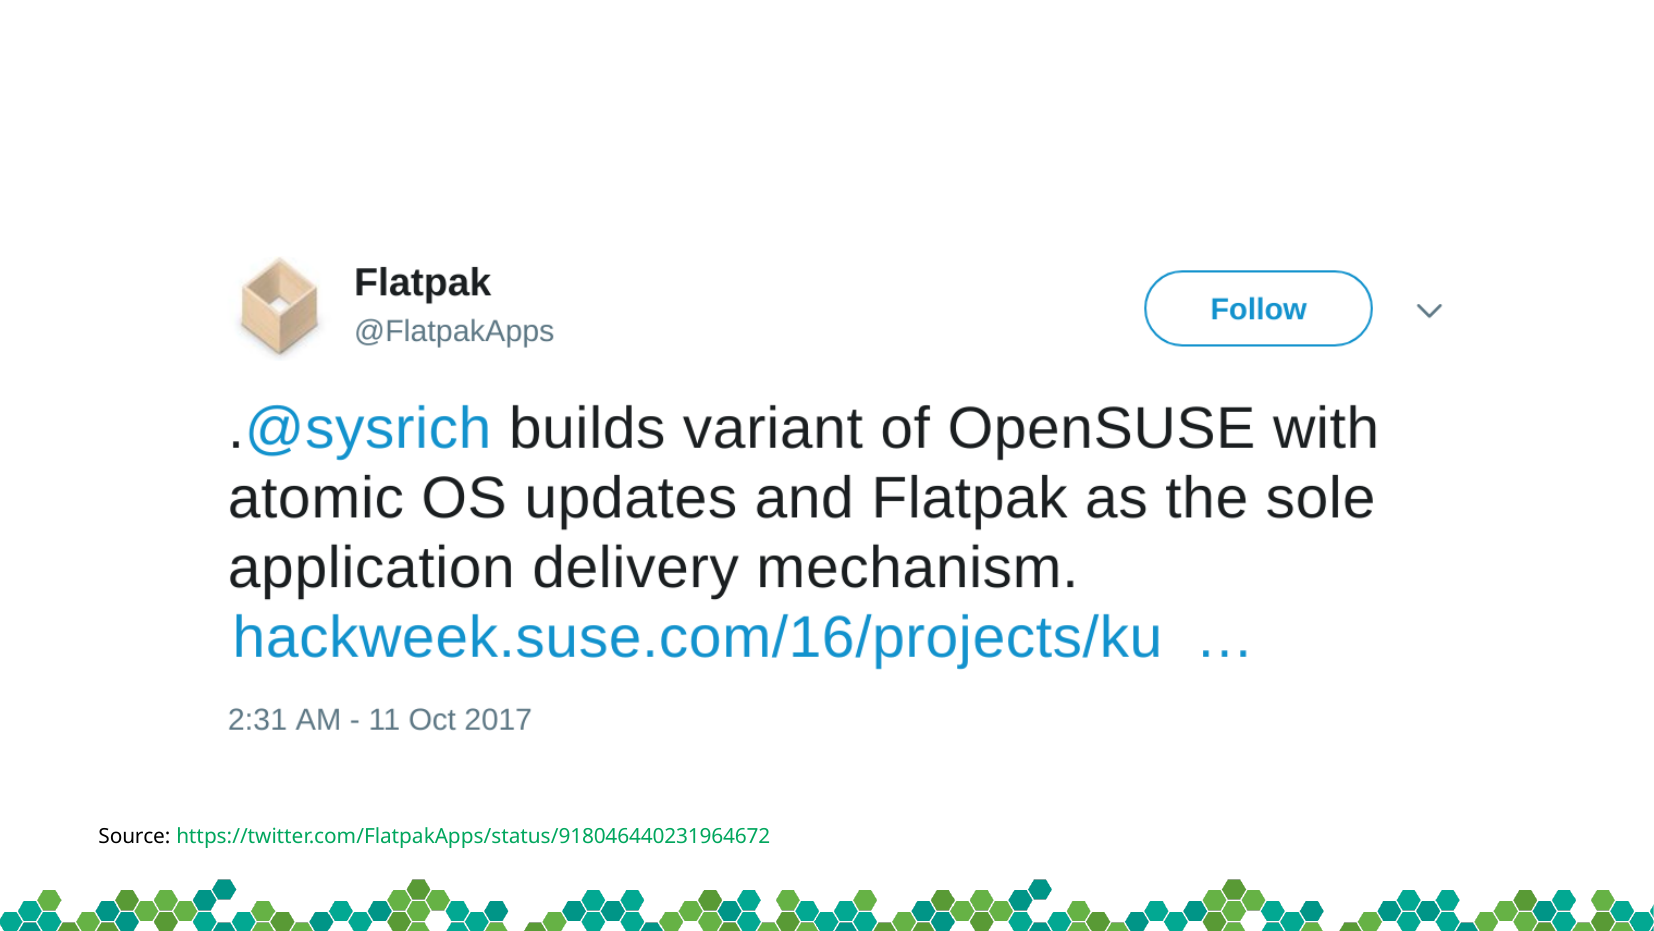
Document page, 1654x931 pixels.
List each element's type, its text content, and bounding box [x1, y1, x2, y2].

picture [0, 871, 1654, 931]
text_box Source: https://twitter.com/FlatpakApps/status/918046440231964672 [83, 809, 1202, 862]
picture [168, 217, 1485, 758]
